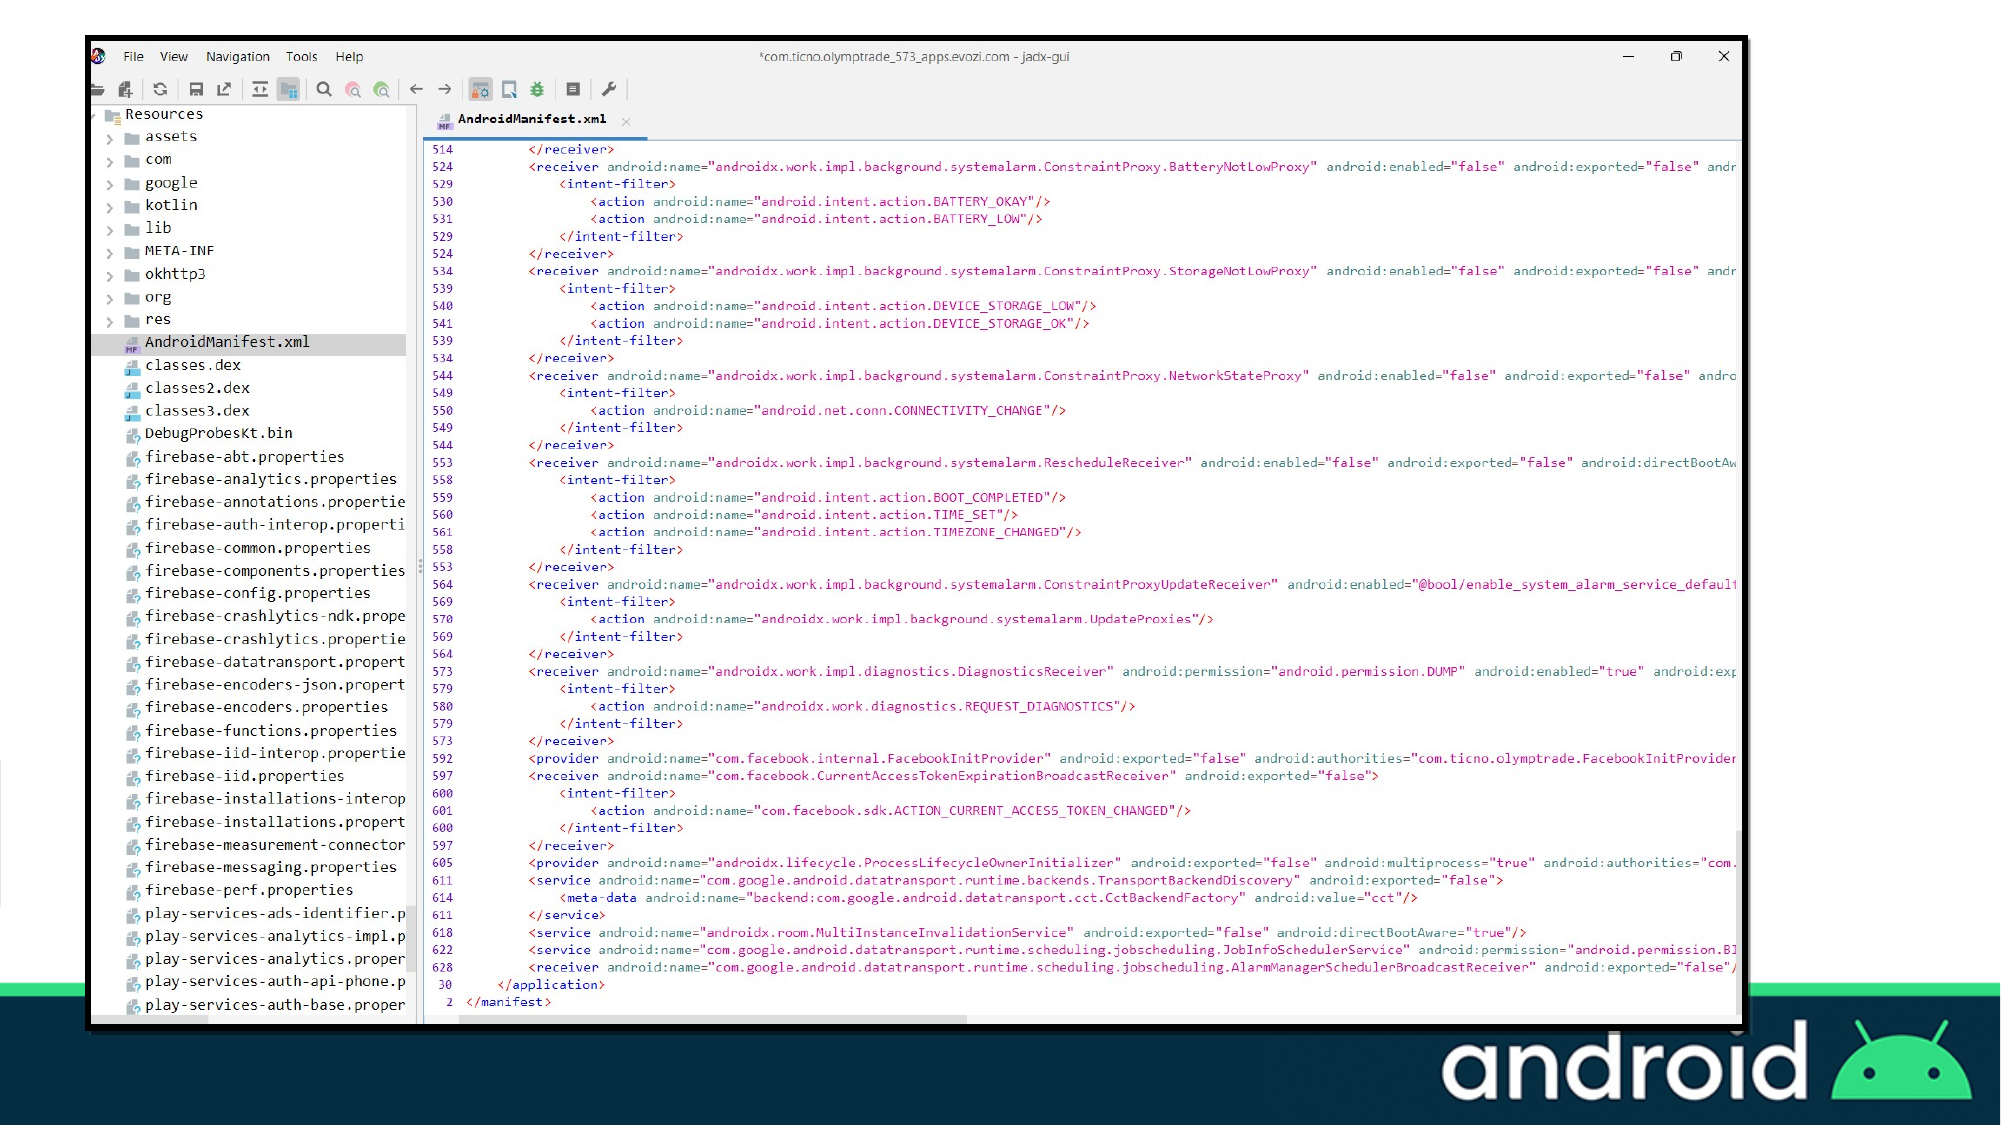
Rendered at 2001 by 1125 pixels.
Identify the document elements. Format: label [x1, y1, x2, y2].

picture [91, 40, 1742, 1025]
